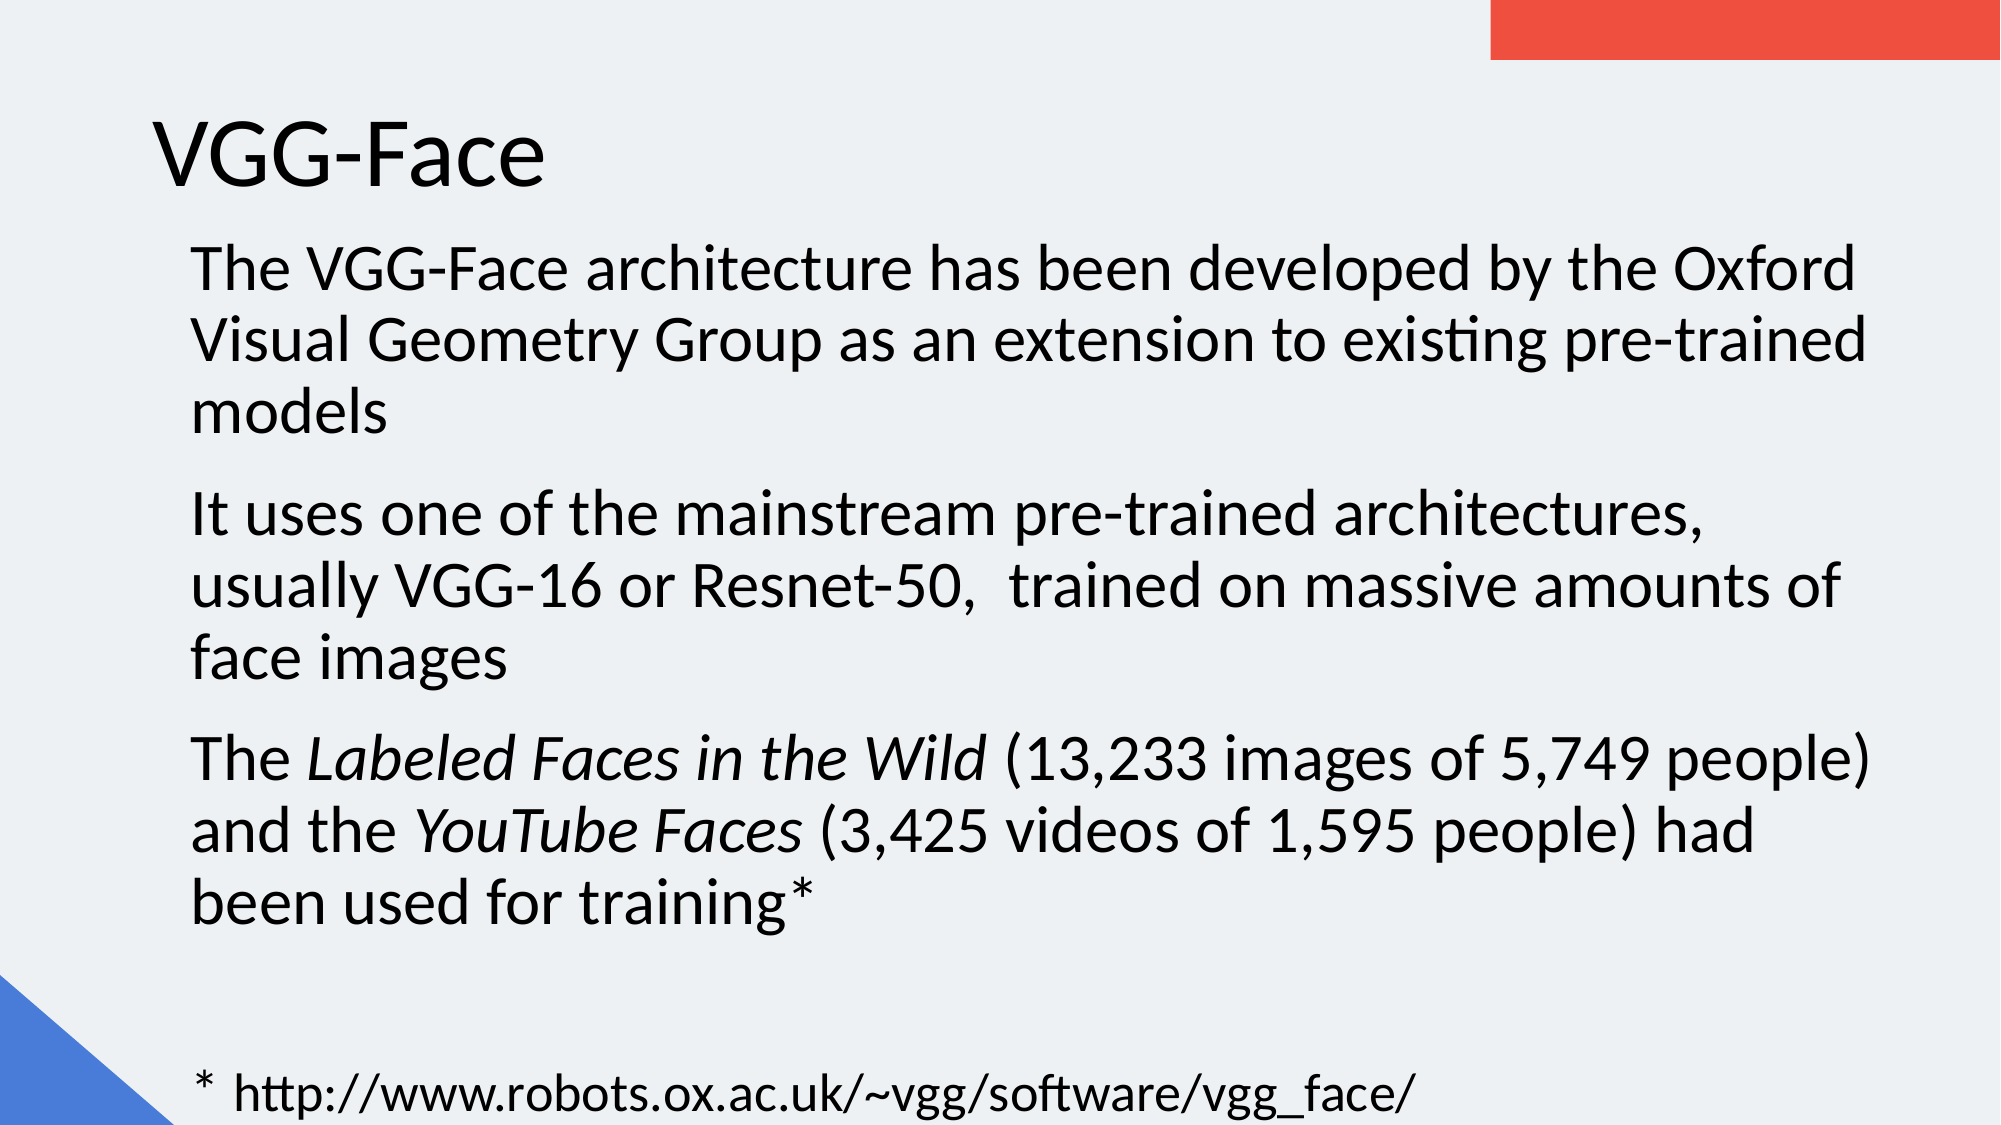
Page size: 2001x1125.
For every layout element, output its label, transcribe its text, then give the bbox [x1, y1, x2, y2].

list The VGG-Face architecture has been developed by the Oxford Visual Geometry Group as an extension to existing pre-trained models It uses one of the mainstream pre-trained architectures, usually VGG-16 or Resnet-50, trained on massive amounts of face images The Labeled Faces in the Wild (13,233 images of 5,749 people) and the YouTube Faces (3,425 videos of 1,595 people) had been used for training* * http://www.robots.ox.ac.uk/~vgg/software/vgg_face/ [105, 224, 1906, 1081]
title VGG-Face [137, 37, 1863, 224]
text_box [1490, 0, 2000, 60]
text_box [0, 974, 174, 1125]
